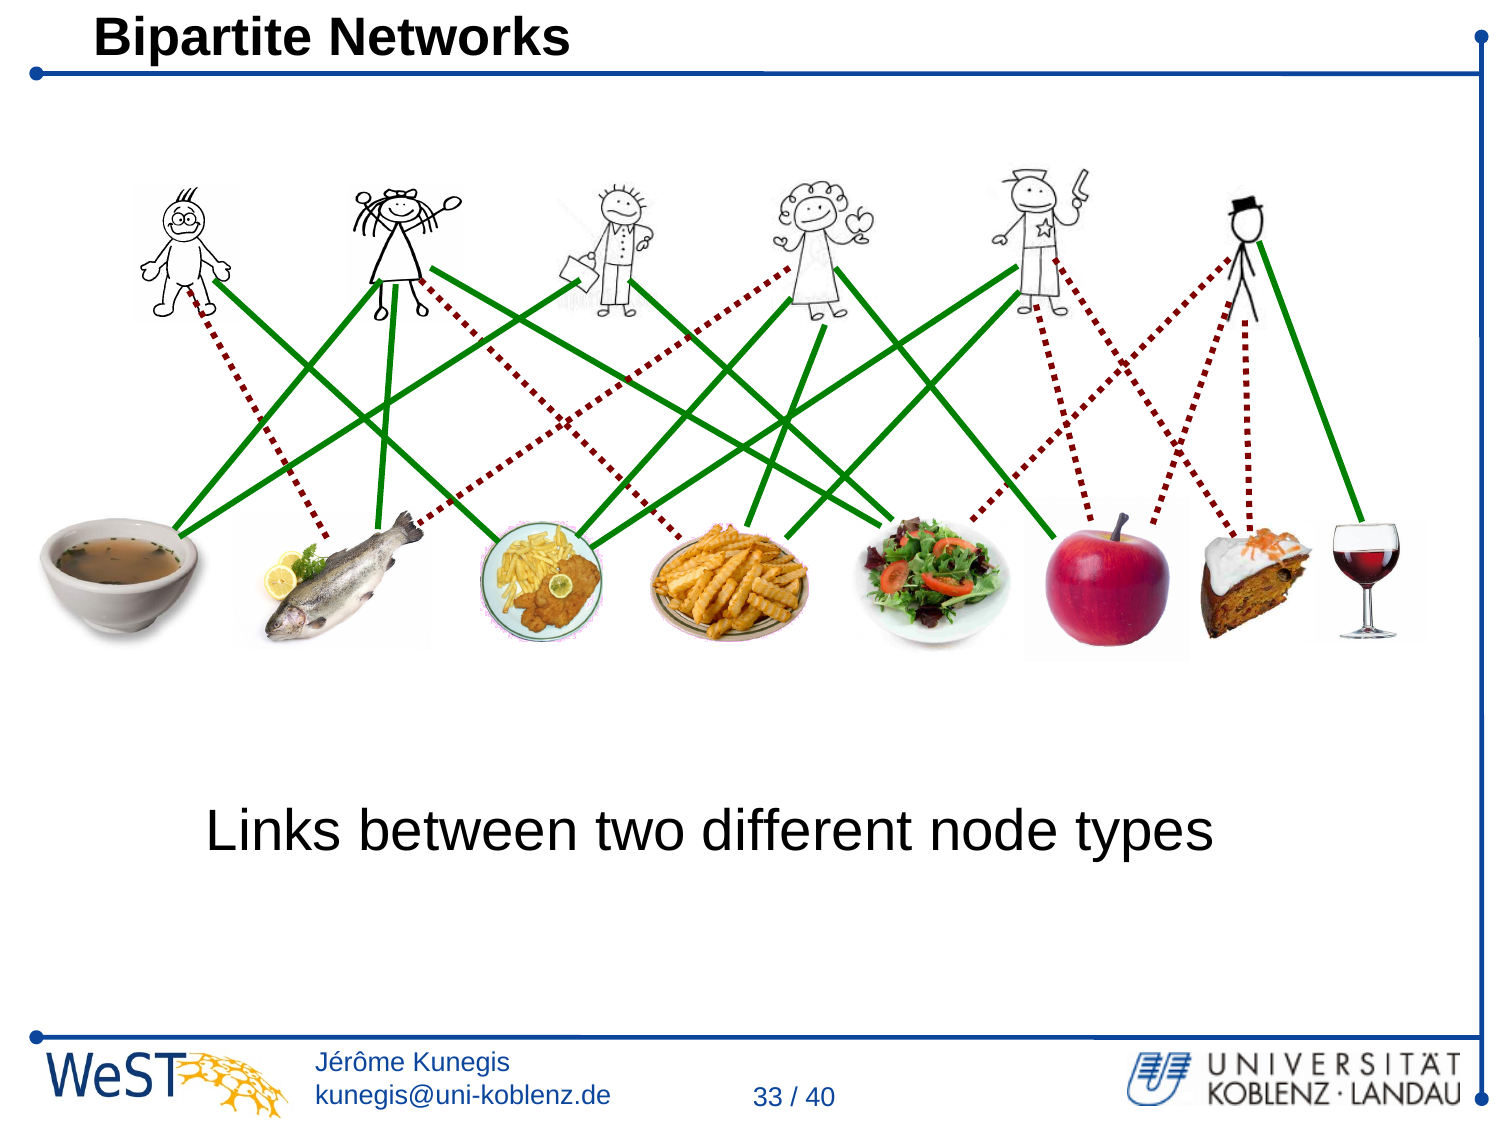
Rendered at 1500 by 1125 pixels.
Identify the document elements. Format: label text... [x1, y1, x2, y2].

picture [649, 523, 809, 642]
text_box Links between two different node types [189, 783, 1254, 872]
picture [32, 510, 212, 652]
picture [987, 163, 1093, 319]
picture [771, 179, 877, 323]
picture [1024, 497, 1190, 662]
picture [1204, 185, 1278, 334]
picture [233, 506, 431, 651]
picture [557, 181, 657, 318]
picture [1127, 1052, 1460, 1106]
picture [850, 514, 1014, 654]
picture [480, 521, 603, 642]
picture [347, 185, 463, 323]
text_box Bipartite Networks [78, 0, 1463, 74]
picture [1192, 519, 1428, 643]
picture [132, 185, 241, 324]
picture [41, 1046, 302, 1118]
